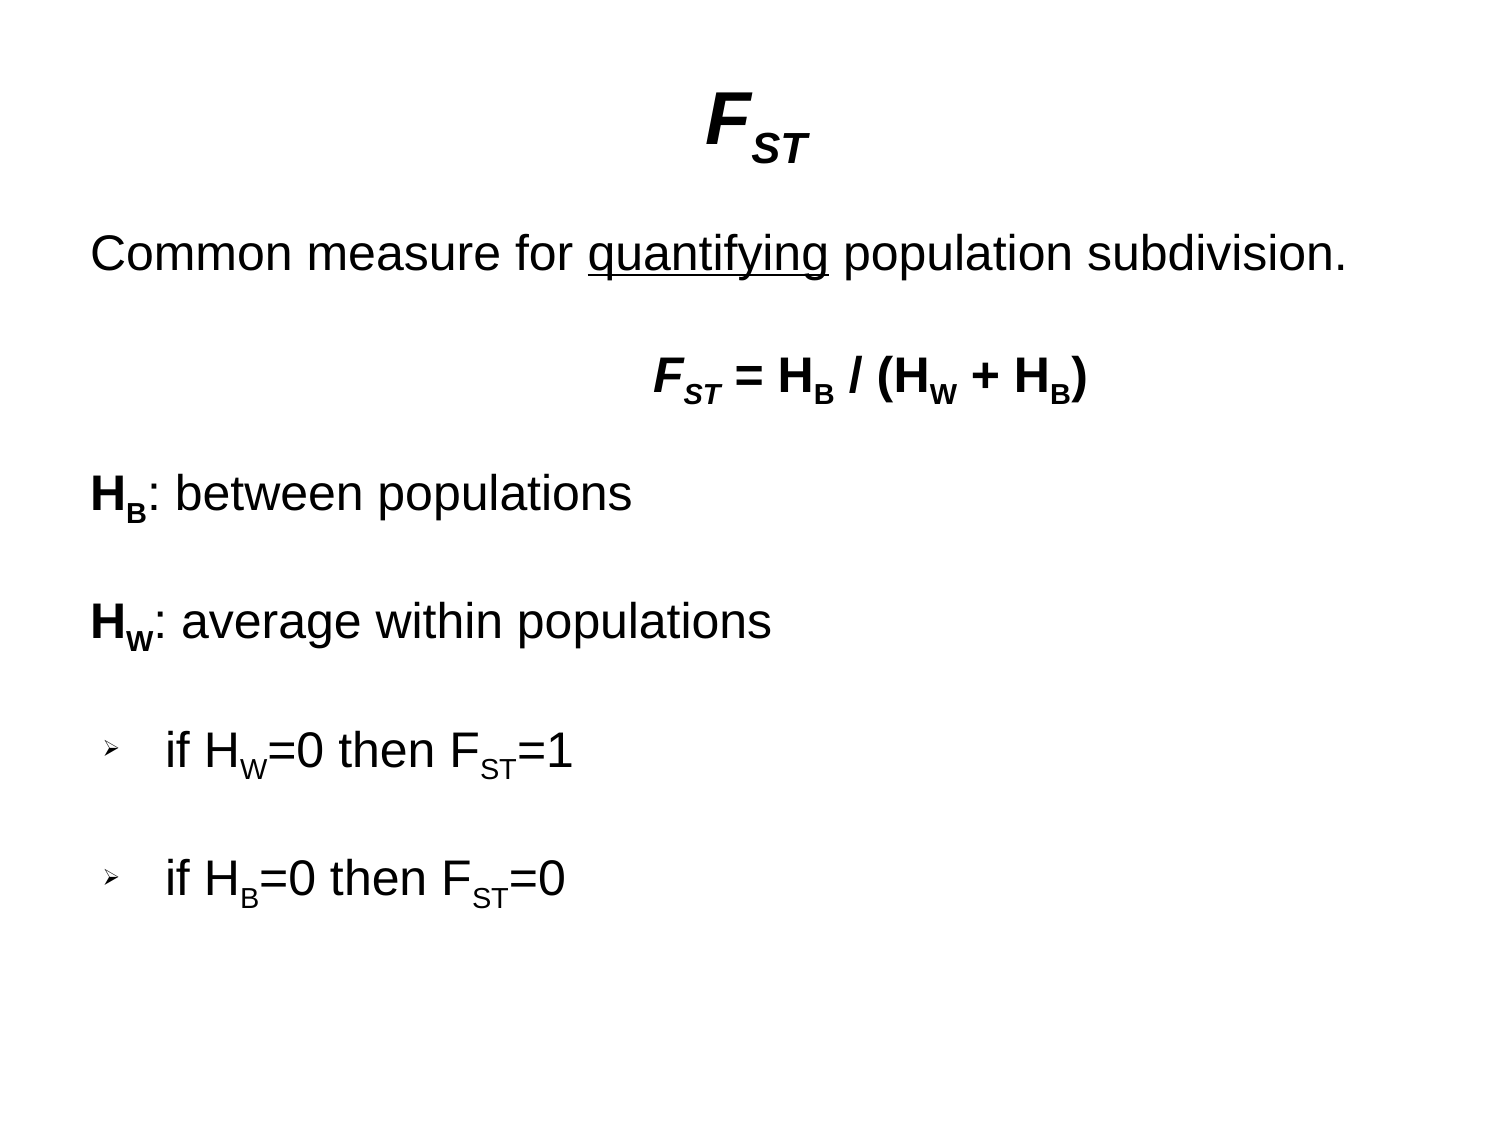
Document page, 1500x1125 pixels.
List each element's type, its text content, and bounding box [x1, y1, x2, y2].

list Common measure for quantifying population subdivision. HB: between populations HW: average within populations if HW=0 then FST=1 if HB=0 then FST=0 [75, 205, 1425, 1021]
text_box FST = HB / (HW + HB) [531, 334, 1210, 418]
title FST [81, 0, 1432, 188]
